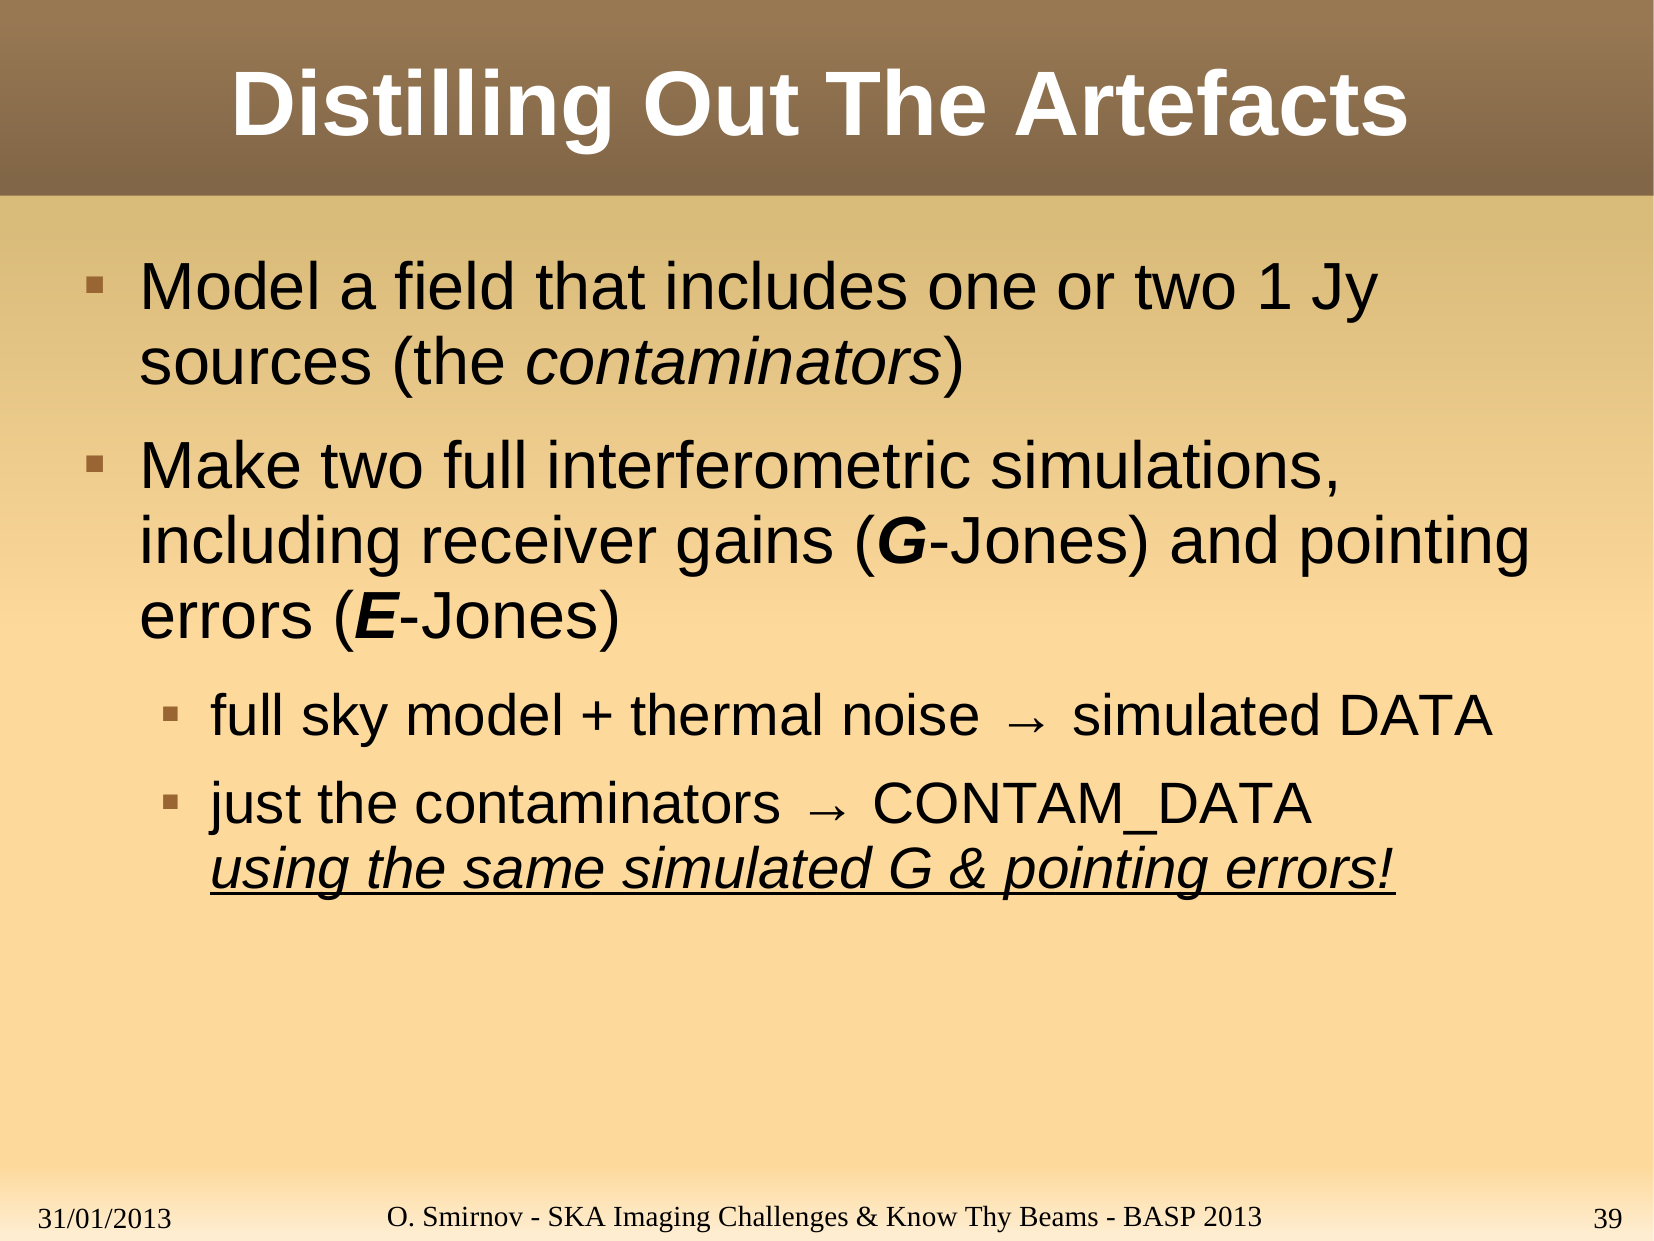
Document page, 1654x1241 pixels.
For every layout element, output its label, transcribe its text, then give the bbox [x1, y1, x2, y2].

picture [0, 0, 1654, 1241]
list Model a field that includes one or two 1 Jy sources (the contaminators) Make two full interferometric simulations, including receiver gains (G-Jones) and pointing errors (E-Jones) full sky model + thermal noise → simulated DATA just the contaminators → CONTAM_DATA using the same simulated G & pointing errors! [68, 249, 1557, 1068]
title Distilling Out The Artefacts [76, 0, 1565, 208]
